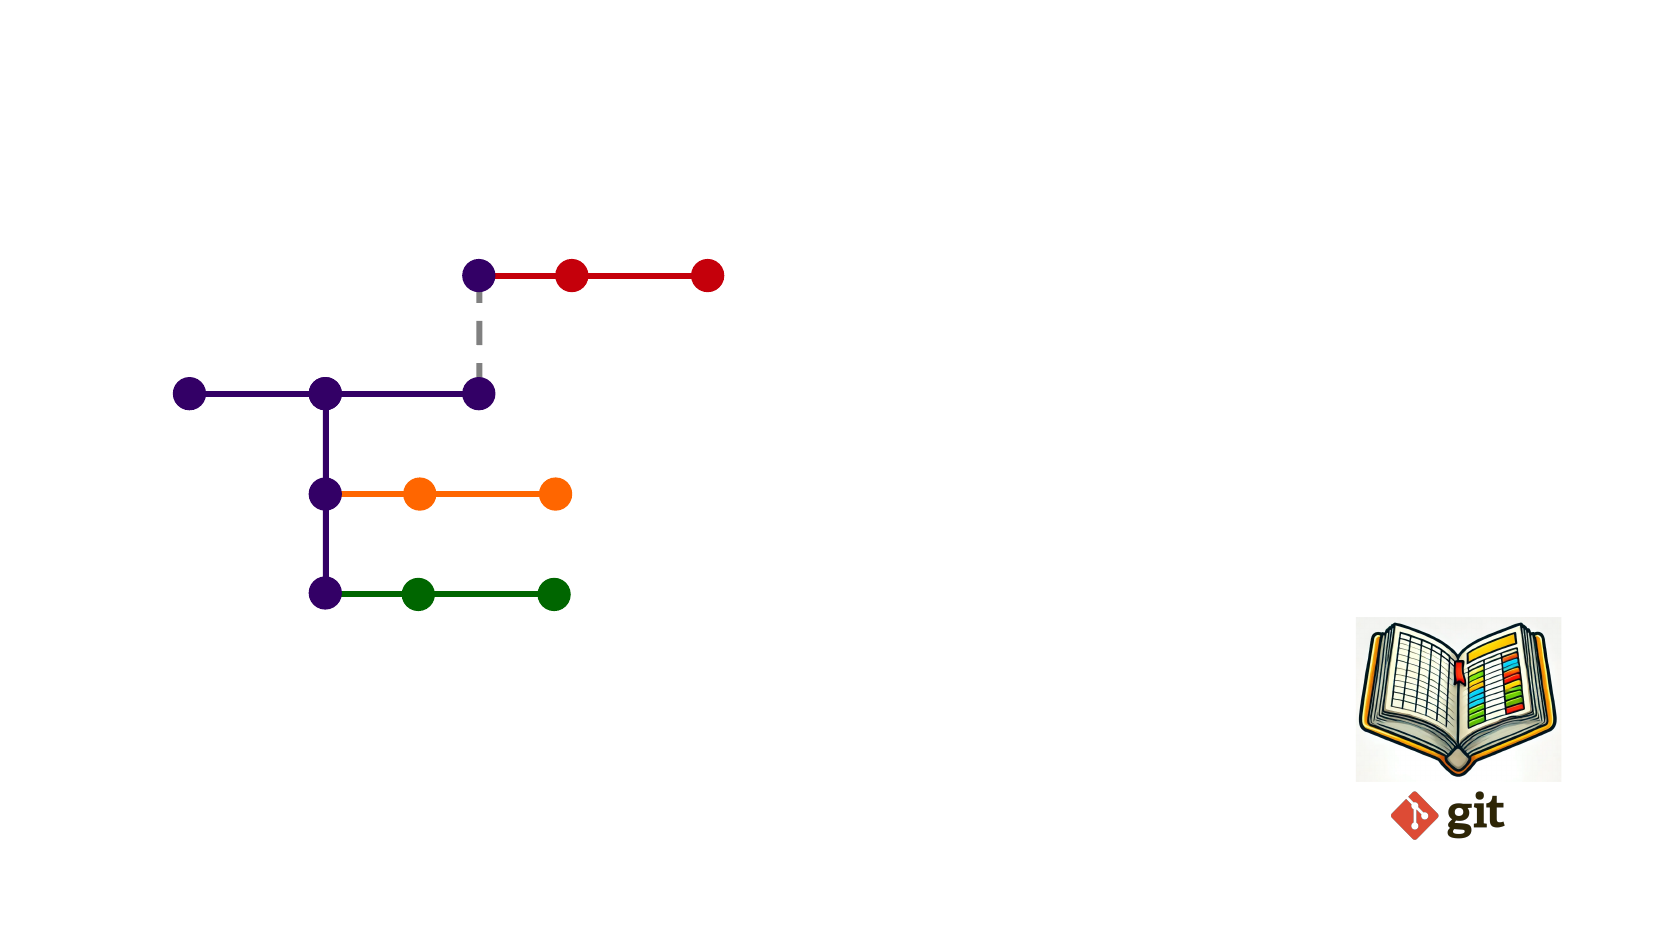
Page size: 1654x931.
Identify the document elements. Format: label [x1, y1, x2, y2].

picture [1391, 791, 1505, 840]
text_box [172, 377, 206, 411]
text_box [403, 477, 437, 511]
text_box [691, 258, 725, 293]
text_box [462, 258, 496, 293]
text_box [329, 477, 342, 511]
picture [1355, 617, 1562, 782]
text_box [462, 377, 496, 411]
text_box [308, 477, 322, 511]
text_box [309, 397, 342, 411]
text_box [538, 477, 573, 511]
text_box [401, 577, 435, 612]
text_box [308, 377, 342, 391]
text_box [555, 258, 589, 293]
text_box [308, 576, 342, 610]
text_box [537, 577, 571, 612]
